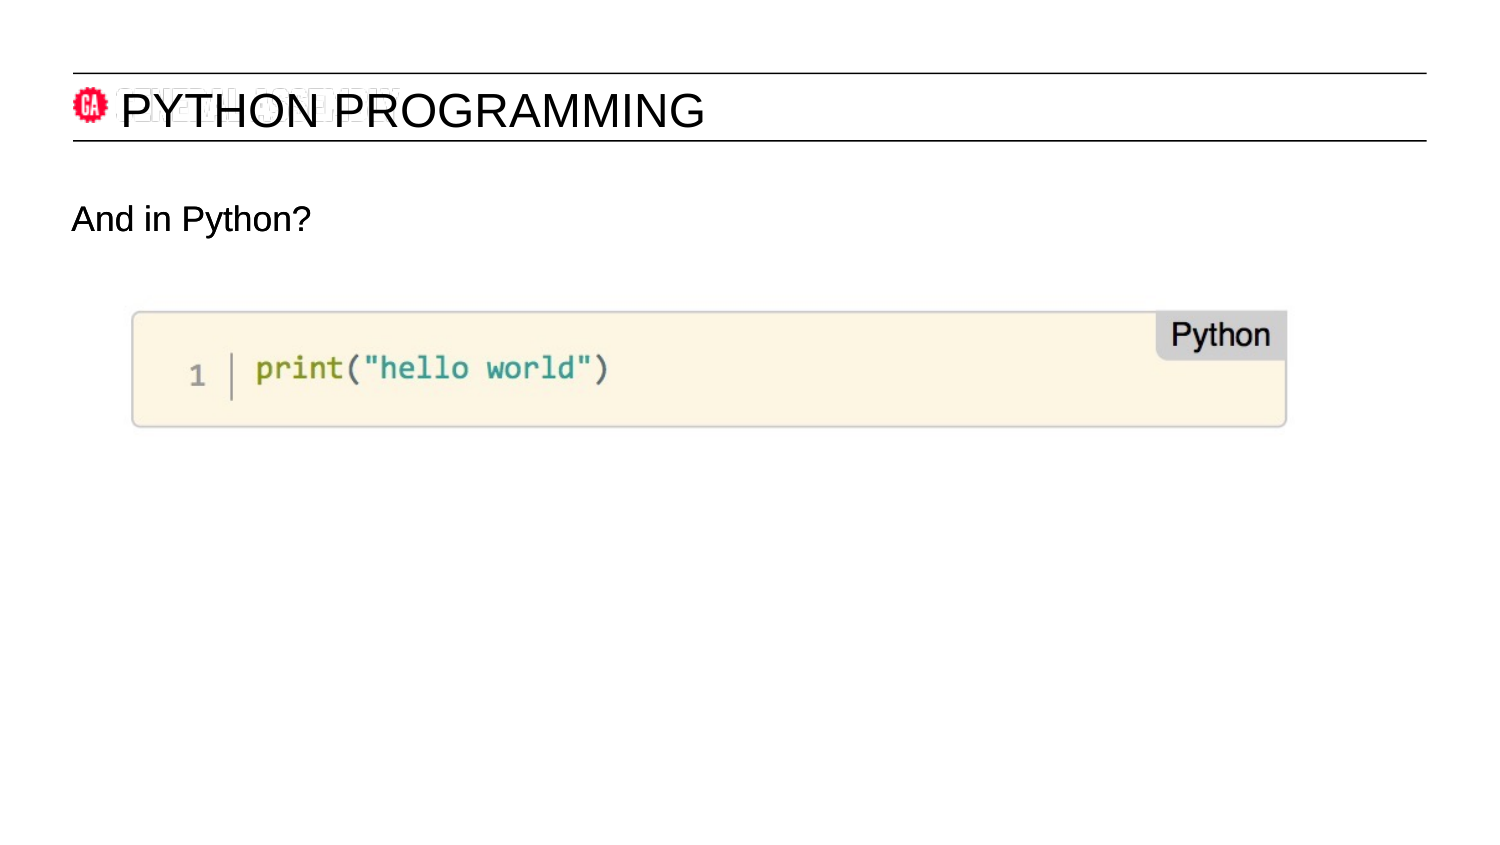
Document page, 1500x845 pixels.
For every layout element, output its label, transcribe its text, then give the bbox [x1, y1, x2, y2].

picture [94, 276, 1342, 461]
text_box PYTHON PROGRAMMING [120, 79, 1011, 129]
text_box And in Python? [65, 194, 365, 241]
picture [73, 87, 120, 123]
